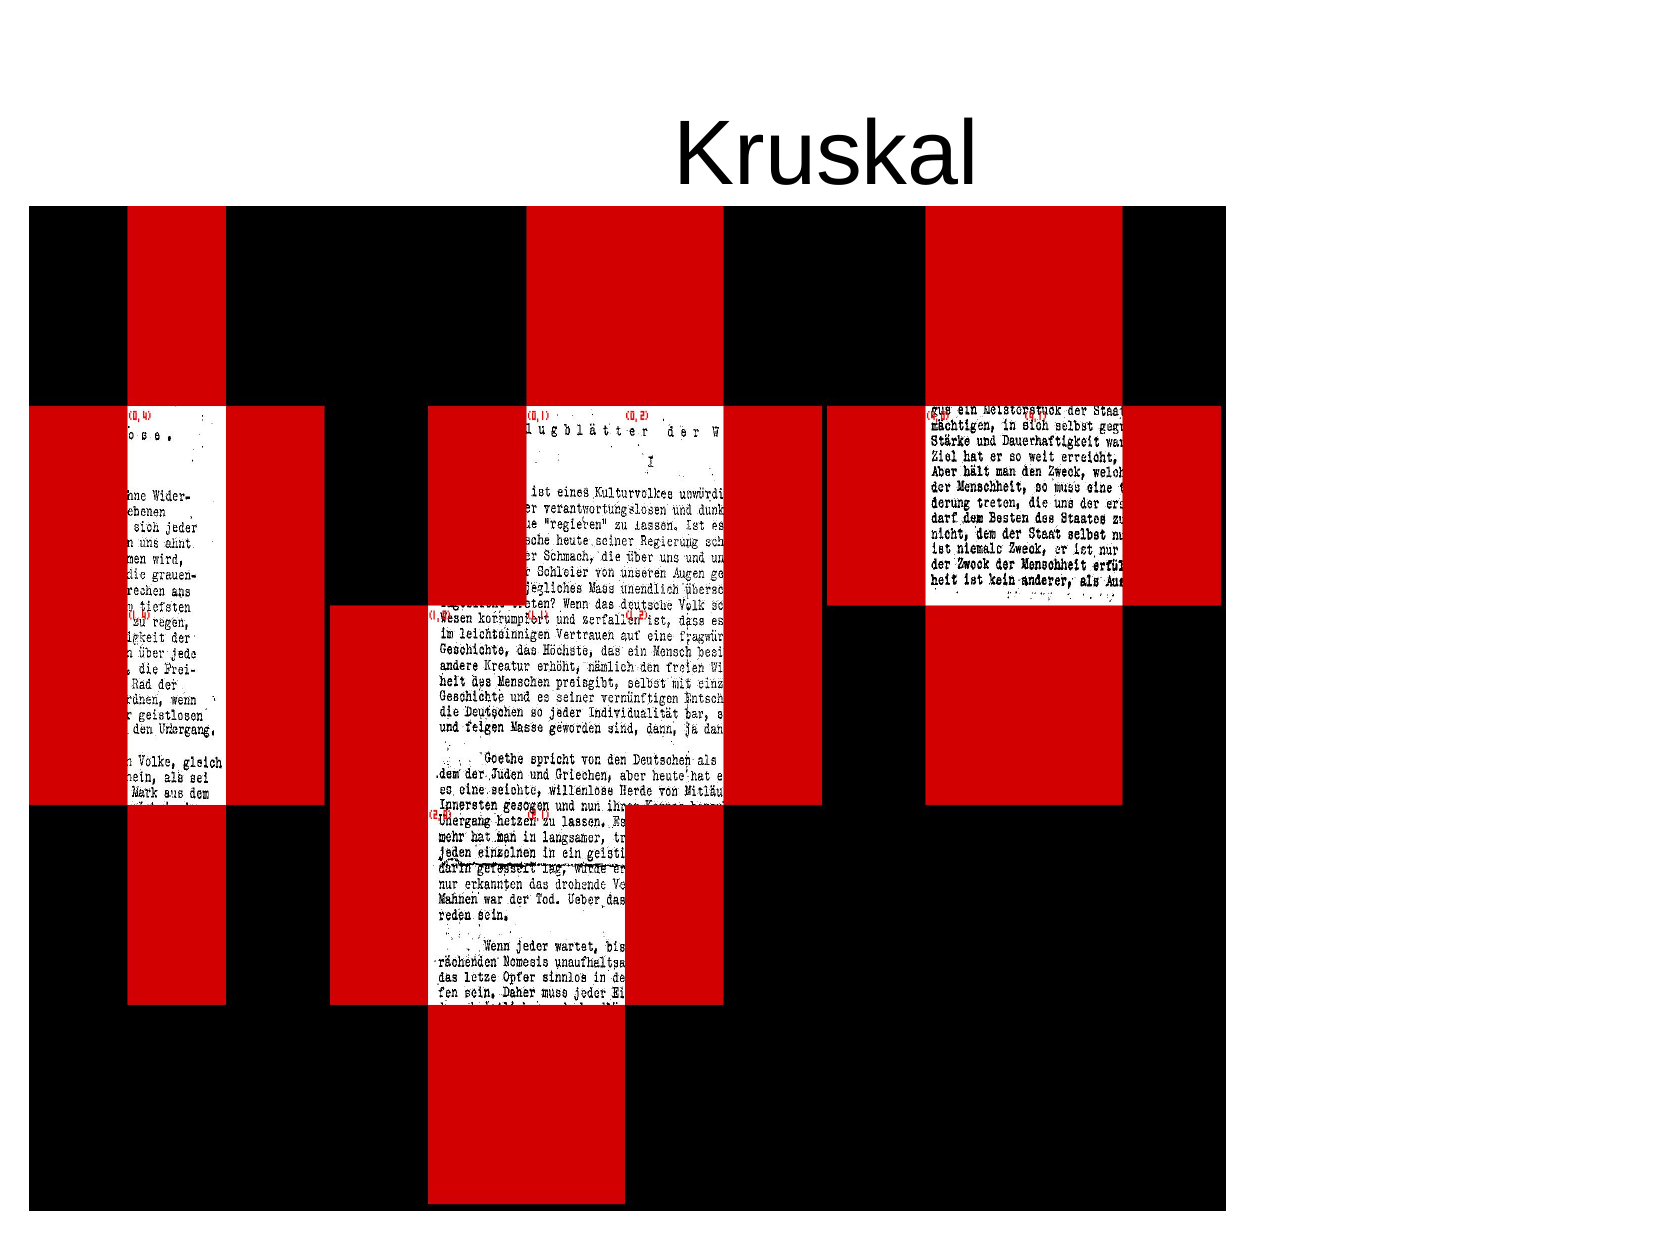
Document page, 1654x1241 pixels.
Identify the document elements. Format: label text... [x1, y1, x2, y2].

picture [29, 206, 1226, 1211]
title Kruskal [82, 49, 1571, 257]
